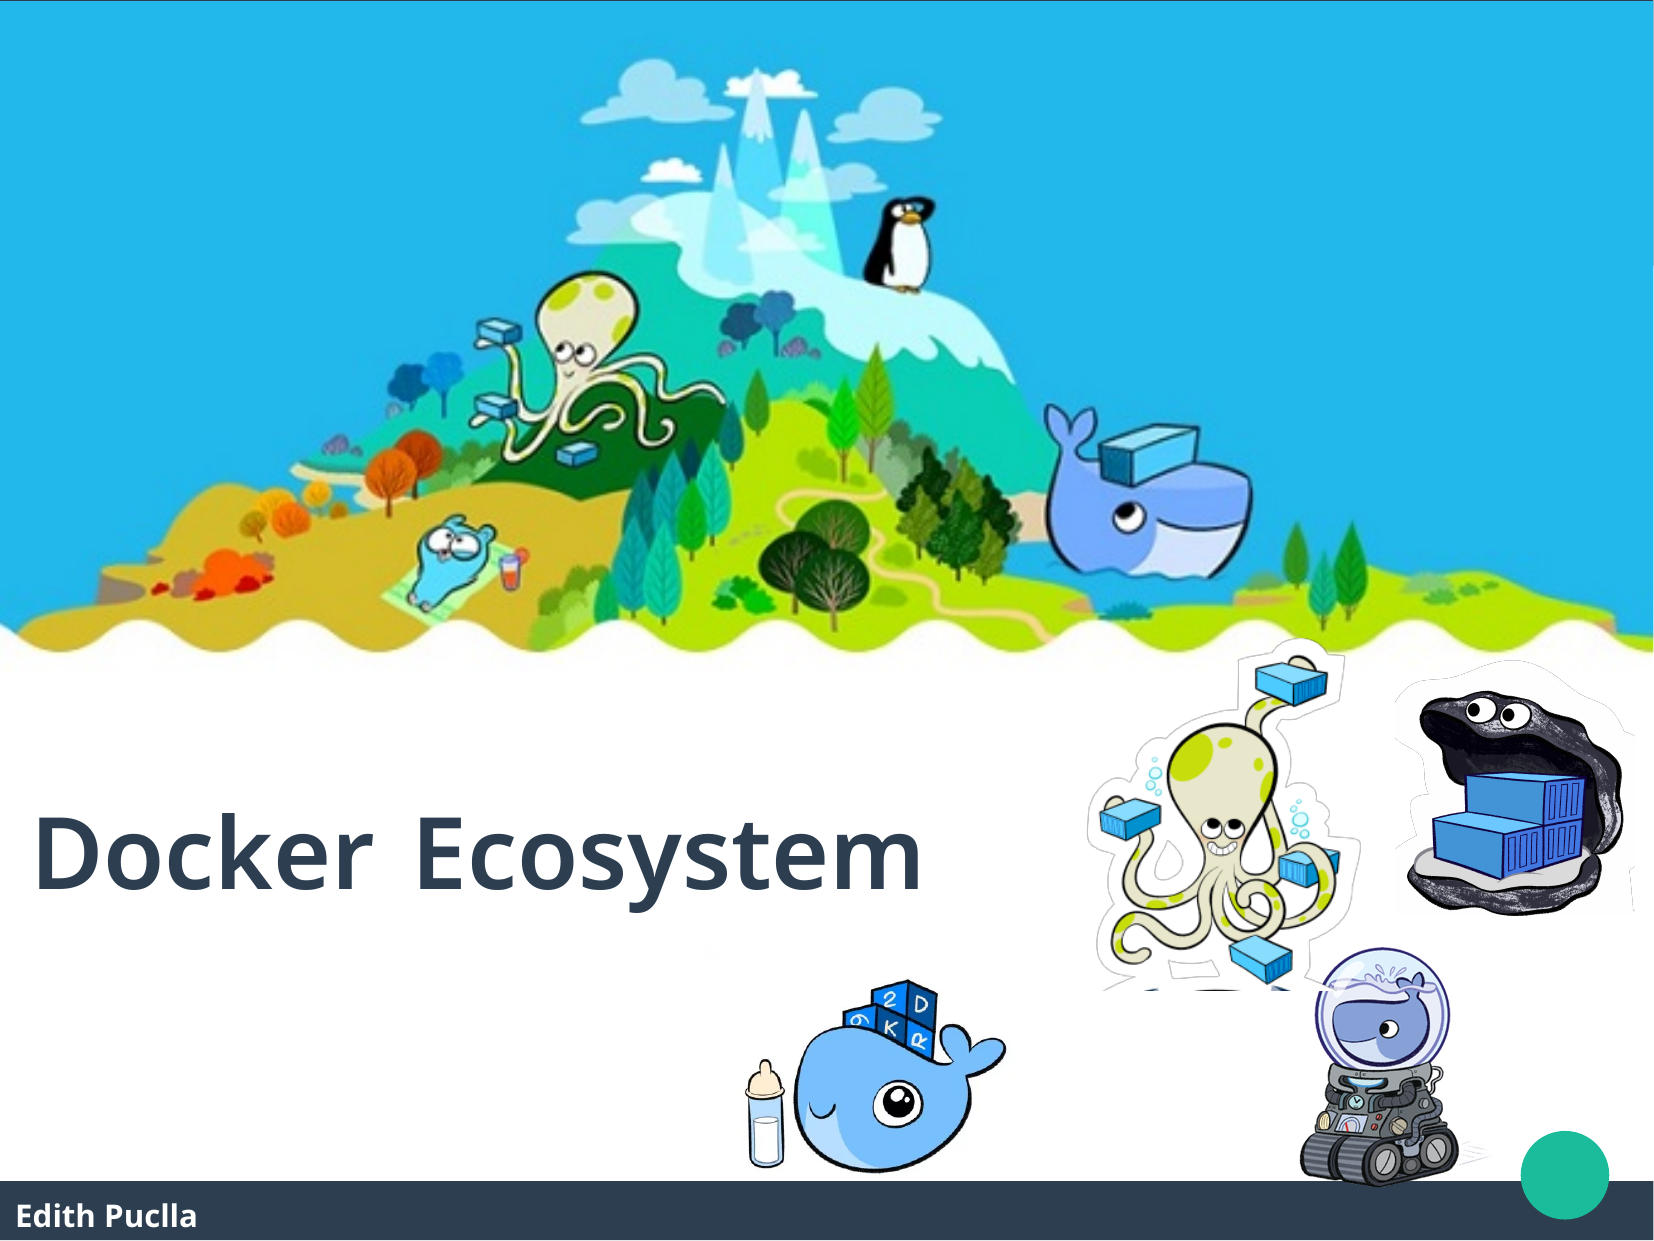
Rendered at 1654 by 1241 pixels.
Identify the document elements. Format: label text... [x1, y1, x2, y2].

title Docker Ecosystem [30, 756, 1080, 917]
picture [0, 1, 1654, 1206]
picture [705, 947, 1021, 1176]
text_box Edith Puclla [15, 1164, 331, 1241]
title Docker Ecosystem [1366, 756, 1566, 917]
